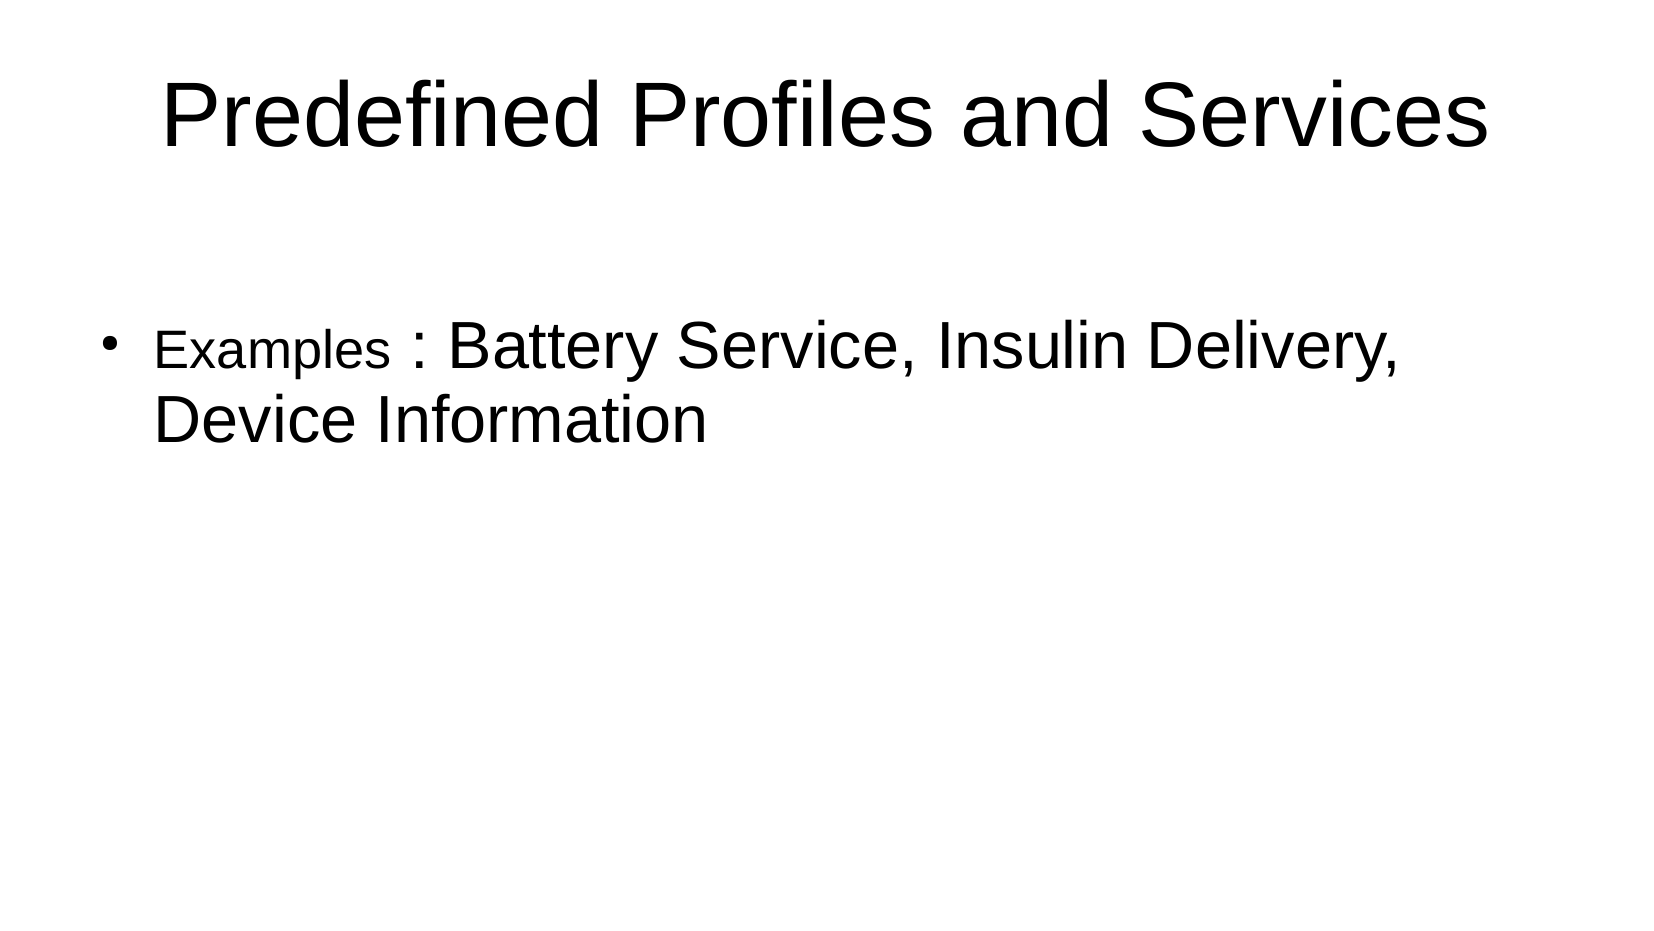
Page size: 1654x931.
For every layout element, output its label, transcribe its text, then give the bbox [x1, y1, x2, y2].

title Predefined Profiles and Services [82, 37, 1571, 193]
list Examples : Battery Service, Insulin Delivery, Device Information [82, 217, 1571, 758]
